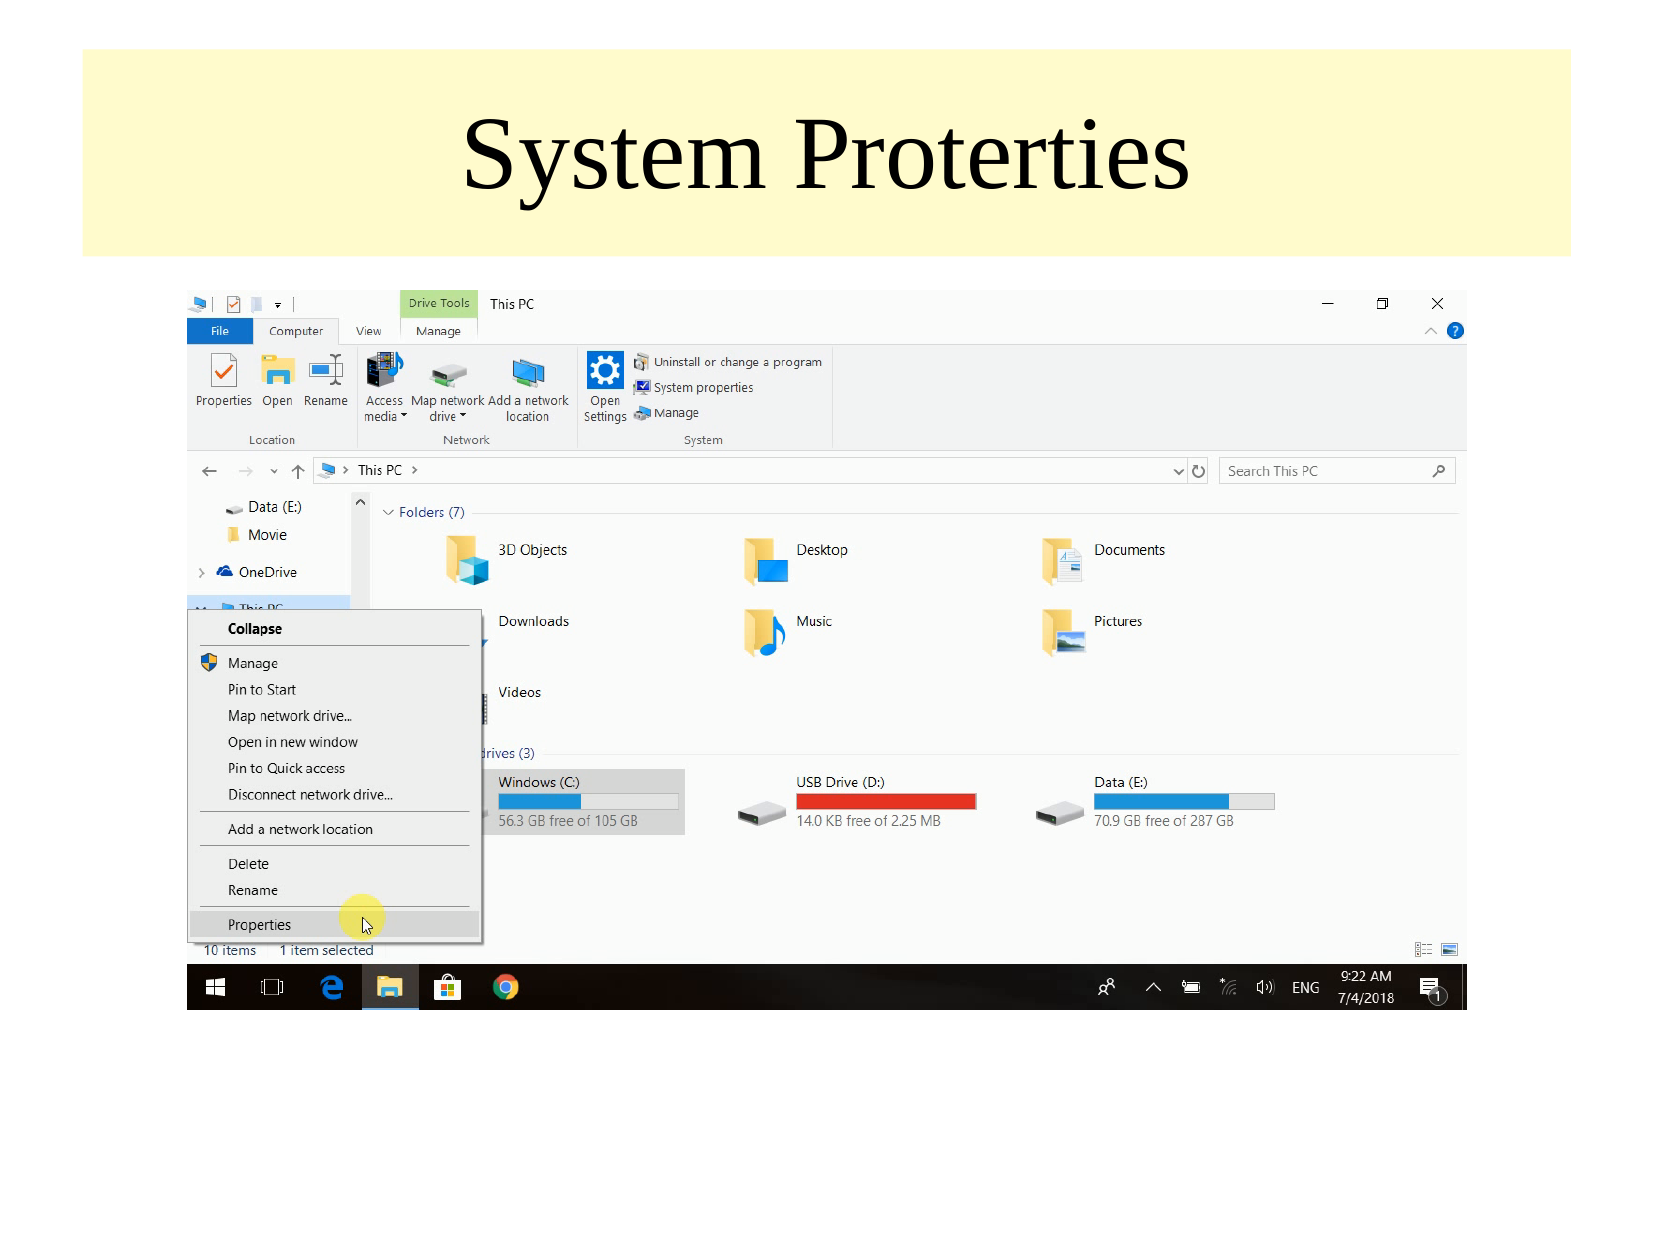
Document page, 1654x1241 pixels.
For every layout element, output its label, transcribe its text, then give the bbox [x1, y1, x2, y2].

picture [187, 290, 1467, 1010]
title System Proterties [82, 49, 1571, 257]
